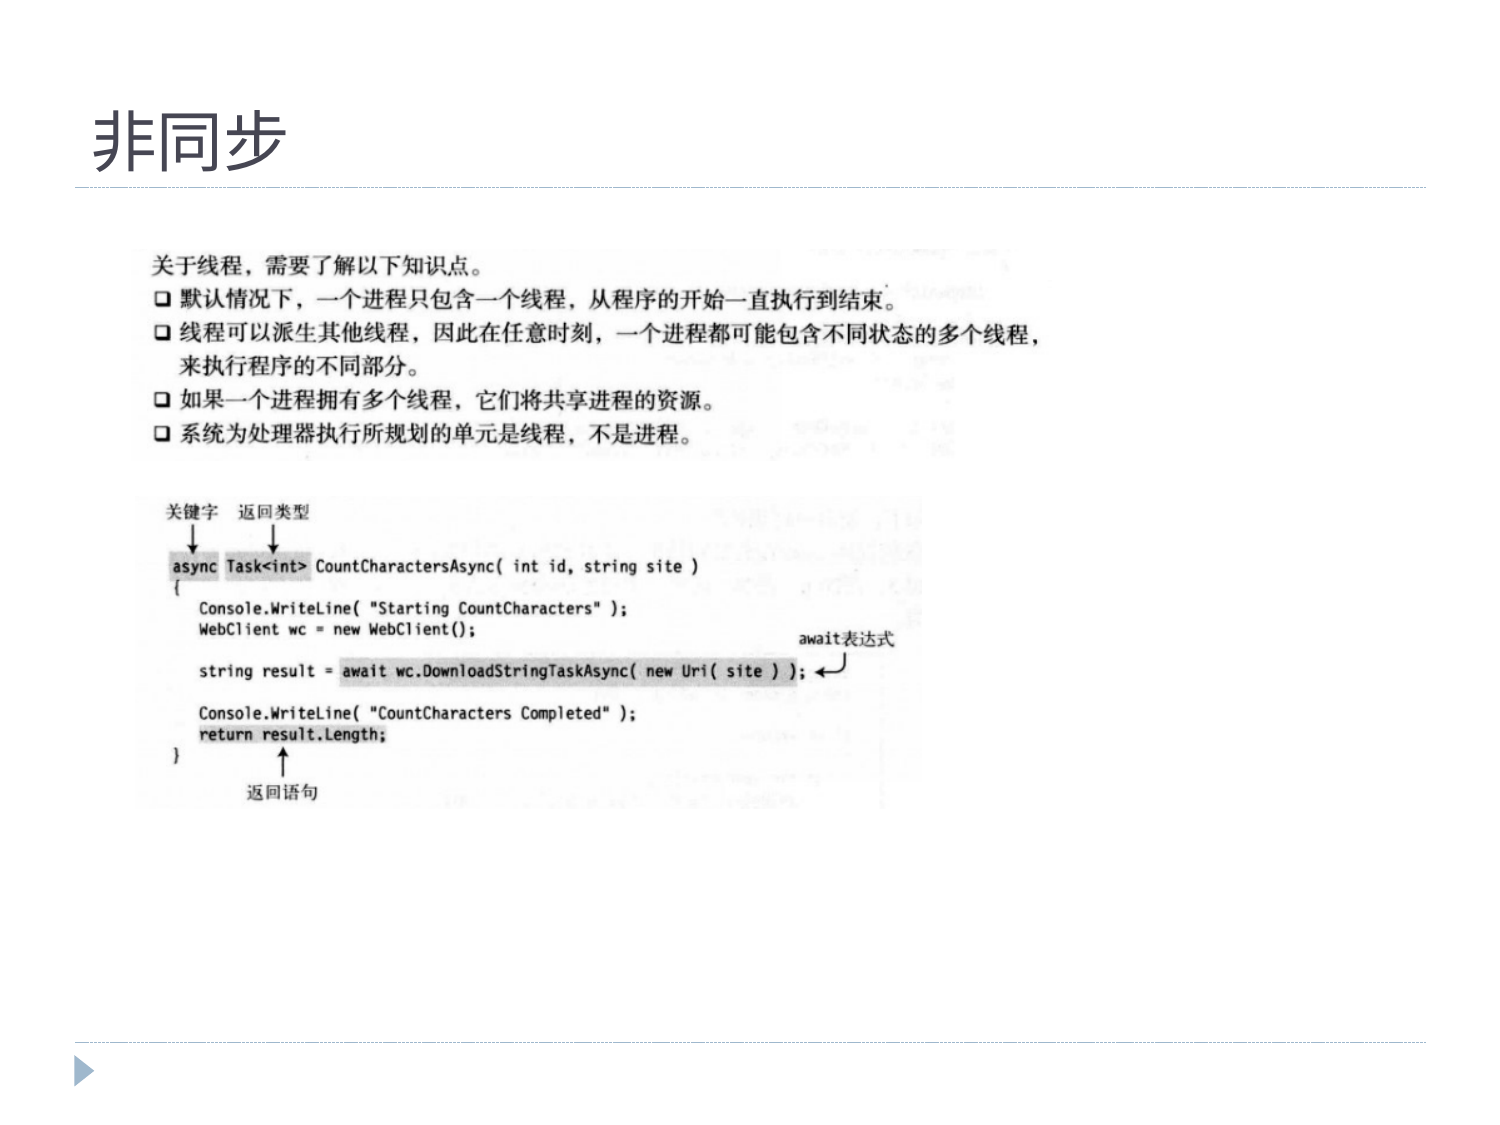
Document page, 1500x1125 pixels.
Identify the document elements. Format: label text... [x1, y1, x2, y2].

title 非同步 [75, 25, 1426, 188]
picture [131, 249, 1052, 461]
picture [135, 496, 922, 809]
